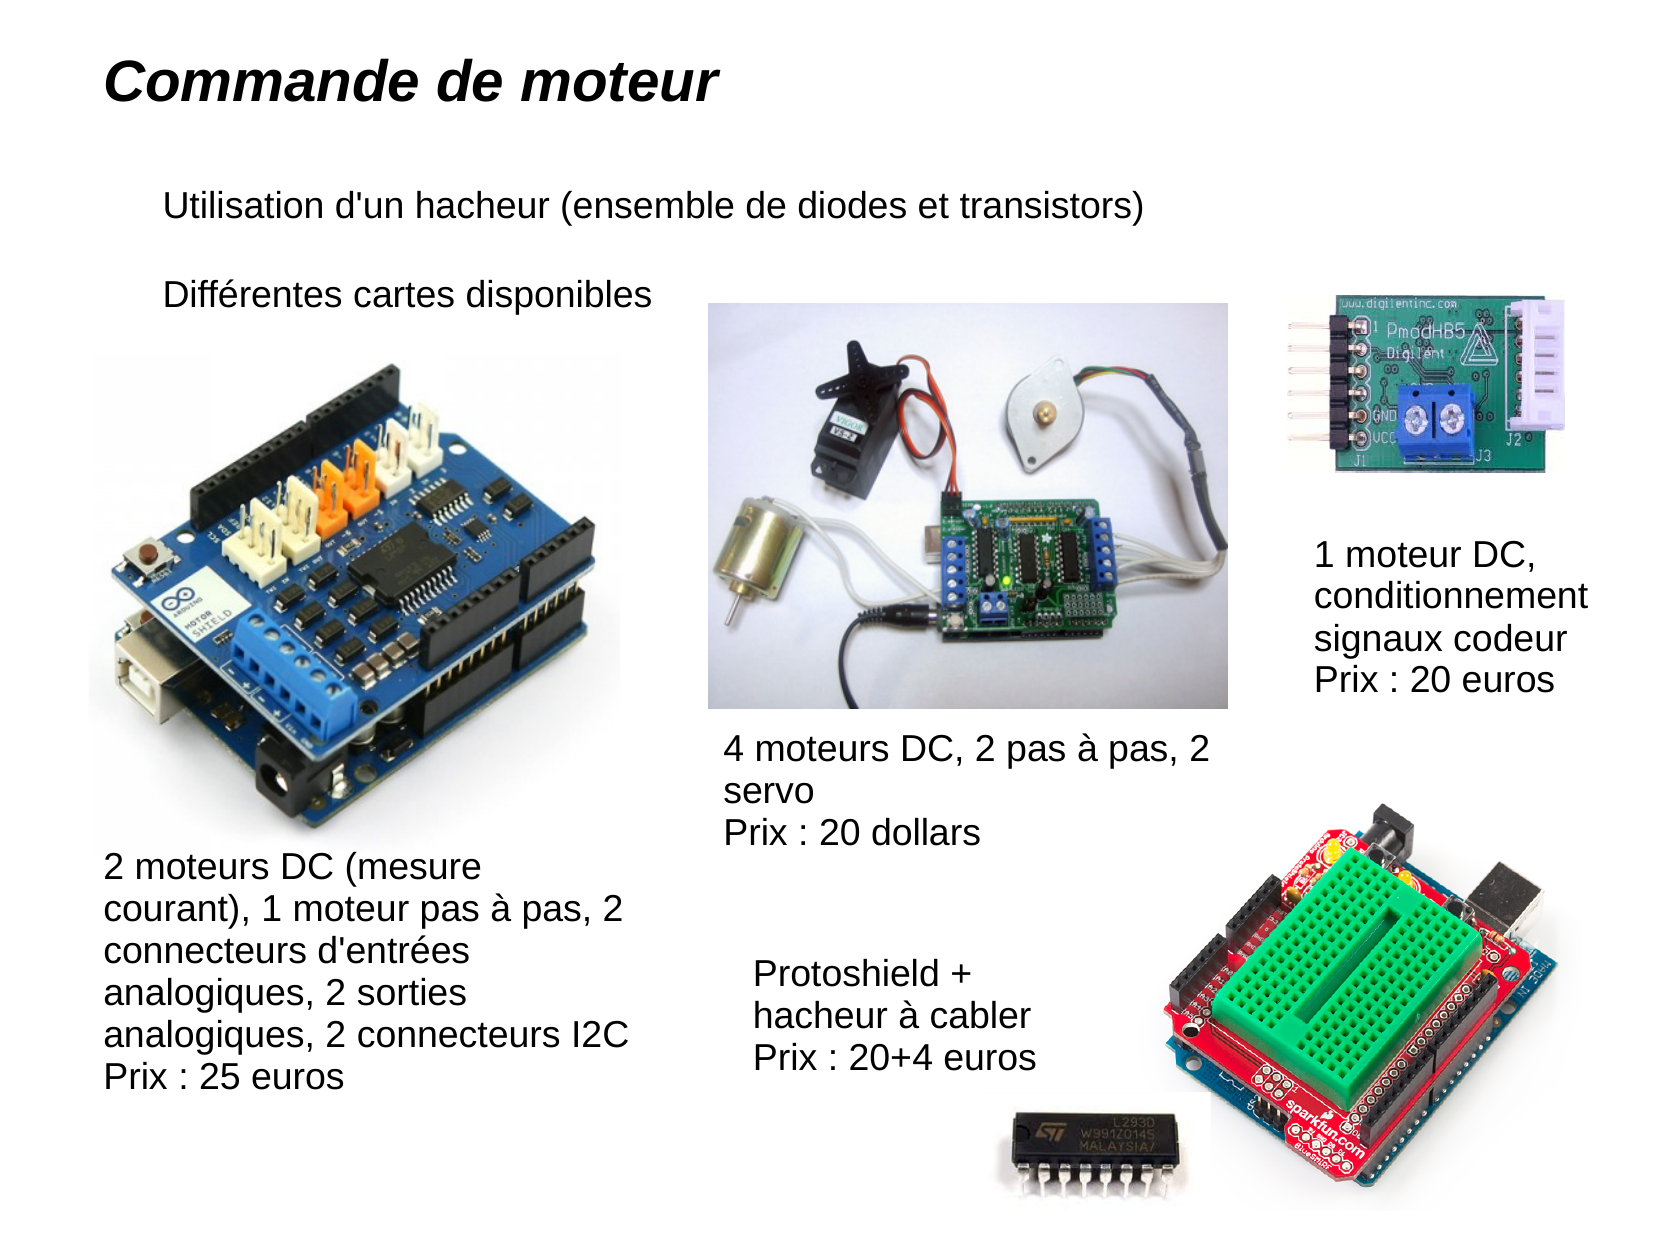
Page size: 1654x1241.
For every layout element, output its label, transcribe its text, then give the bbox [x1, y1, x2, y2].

text_box Protoshield + hacheur à cabler Prix : 20+4 euros [738, 944, 1063, 1086]
picture [977, 797, 1595, 1211]
text_box Commande de moteur [88, 41, 1477, 123]
picture [708, 303, 1228, 709]
text_box Différentes cartes disponibles [147, 265, 709, 323]
text_box Utilisation d'un hacheur (ensemble de diodes et transistors) [147, 177, 1329, 235]
picture [1287, 295, 1565, 473]
picture [88, 354, 621, 837]
text_box 4 moteurs DC, 2 pas à pas, 2 servo Prix : 20 dollars [708, 719, 1270, 861]
text_box 2 moteurs DC (mesure courant), 1 moteur pas à pas, 2 connecteurs d'entrées analogiques, 2 sorties analogiques, 2 connecteurs I2C Prix : 25 euros [88, 837, 650, 1106]
text_box 1 moteur DC, conditionnement signaux codeur Prix : 20 euros [1299, 525, 1625, 709]
